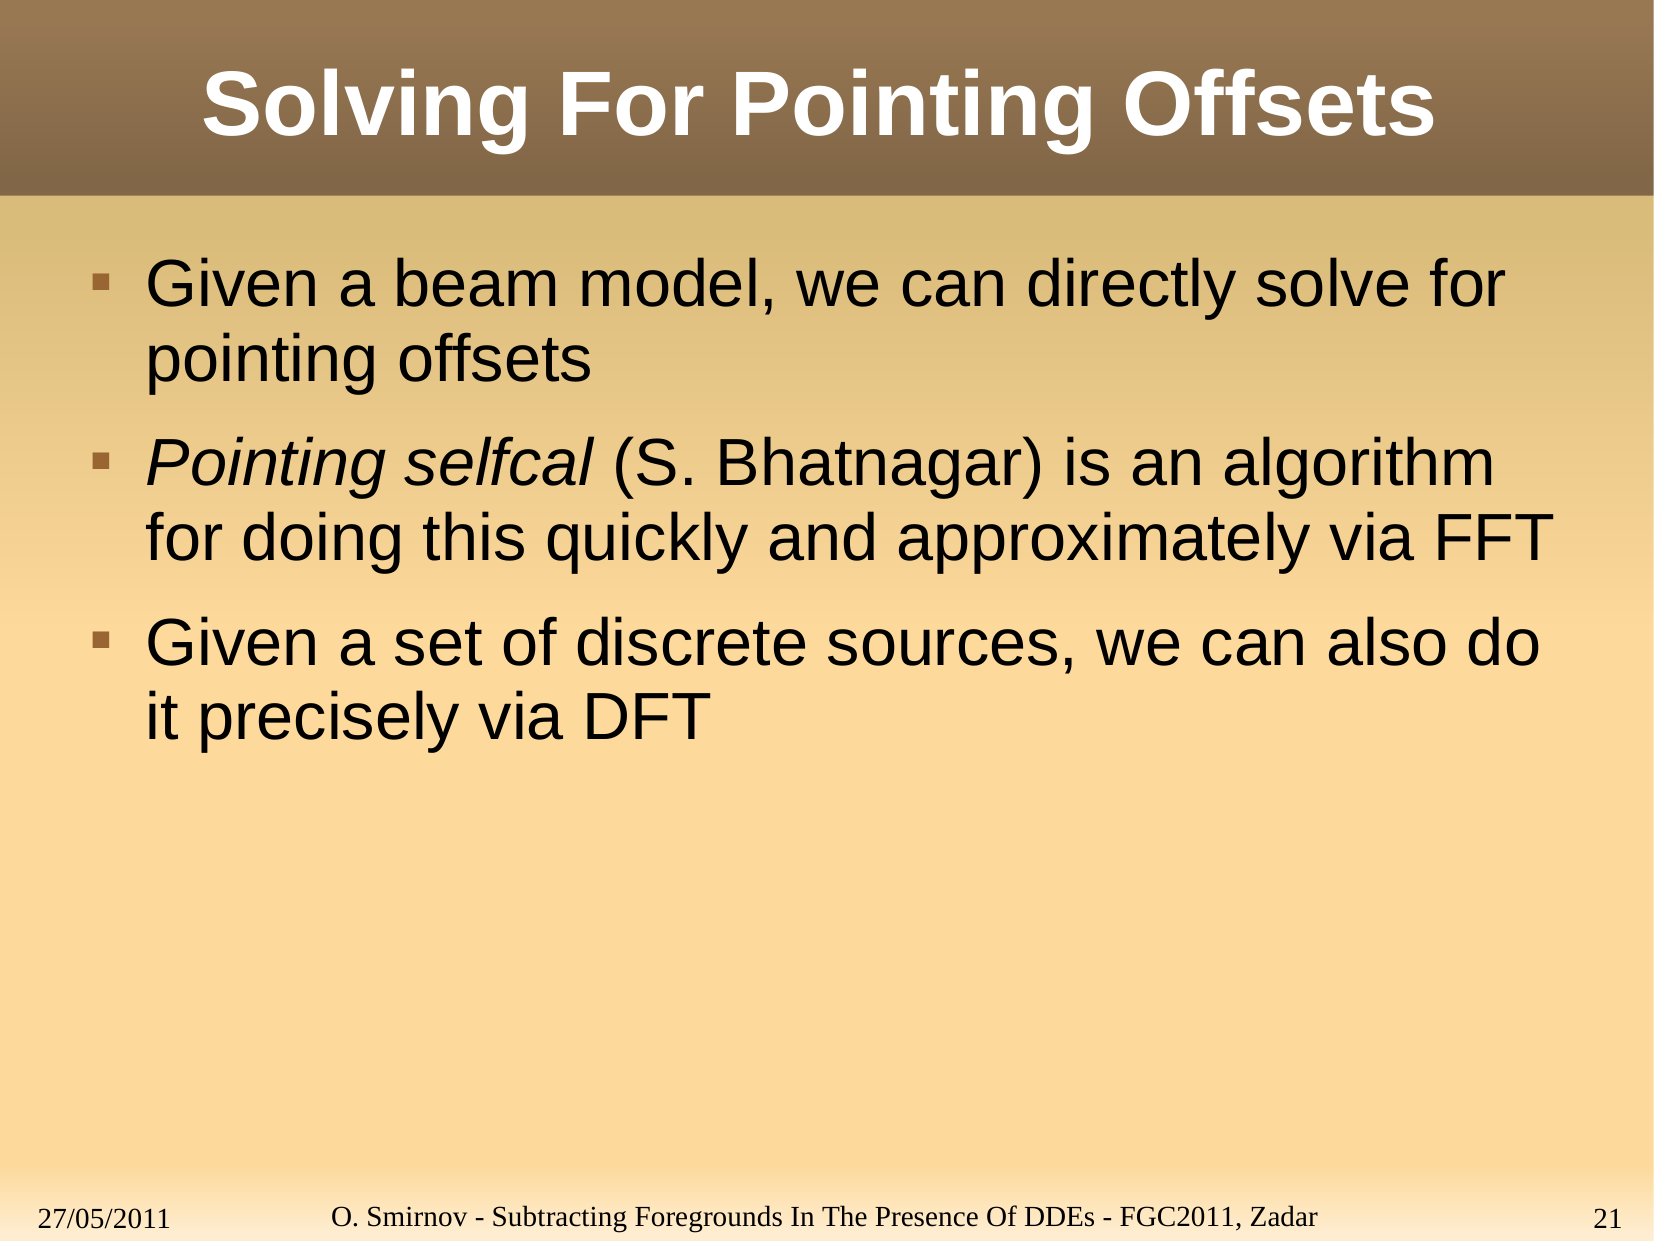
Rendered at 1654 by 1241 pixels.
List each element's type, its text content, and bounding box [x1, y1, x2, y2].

list Given a beam model, we can directly solve for pointing offsets Pointing selfcal (S. Bhatnagar) is an algorithm for doing this quickly and approximately via FFT Given a set of discrete sources, we can also do it precisely via DFT [75, 246, 1564, 1051]
picture [0, 0, 1654, 1241]
title Solving For Pointing Offsets [76, 7, 1565, 200]
